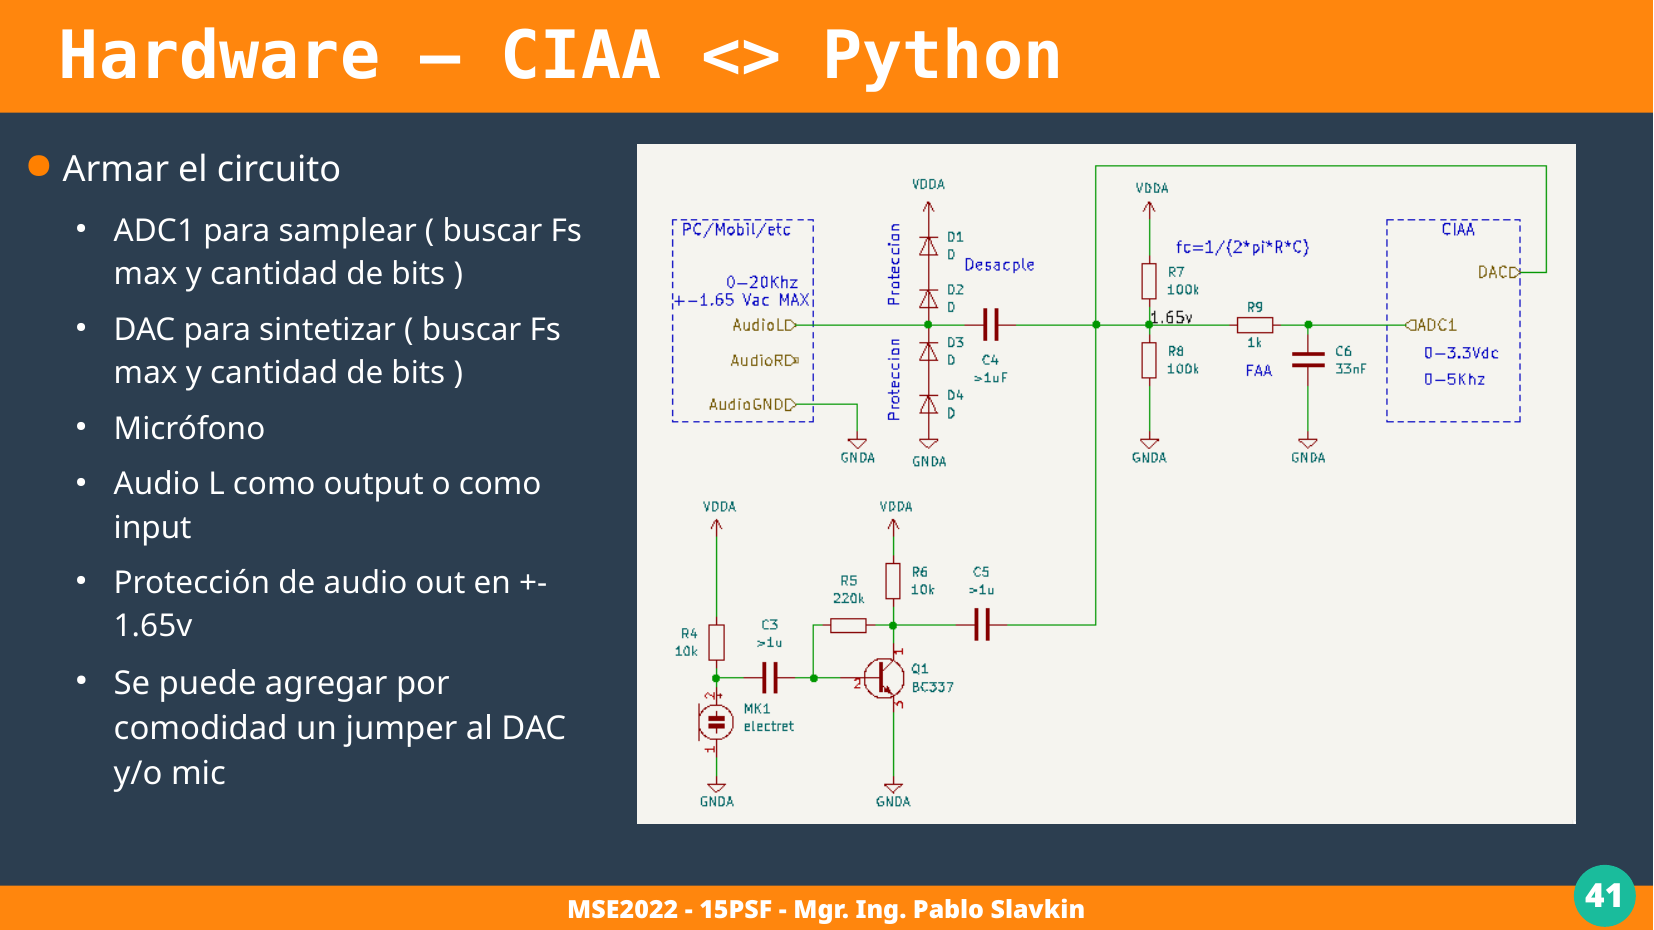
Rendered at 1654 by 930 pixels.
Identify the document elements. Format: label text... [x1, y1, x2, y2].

title Hardware – CIAA <> Python [58, 16, 1594, 113]
list Armar el circuito ADC1 para samplear ( buscar Fs max y cantidad de bits ) DAC para sintetizar ( buscar Fs max y cantidad de bits ) Micrófono Audio L como output o como input Protección de audio out en +-1.65v Se puede agregar por comodidad un jumper al DAC y/o mic [11, 143, 601, 800]
picture [637, 144, 1576, 824]
